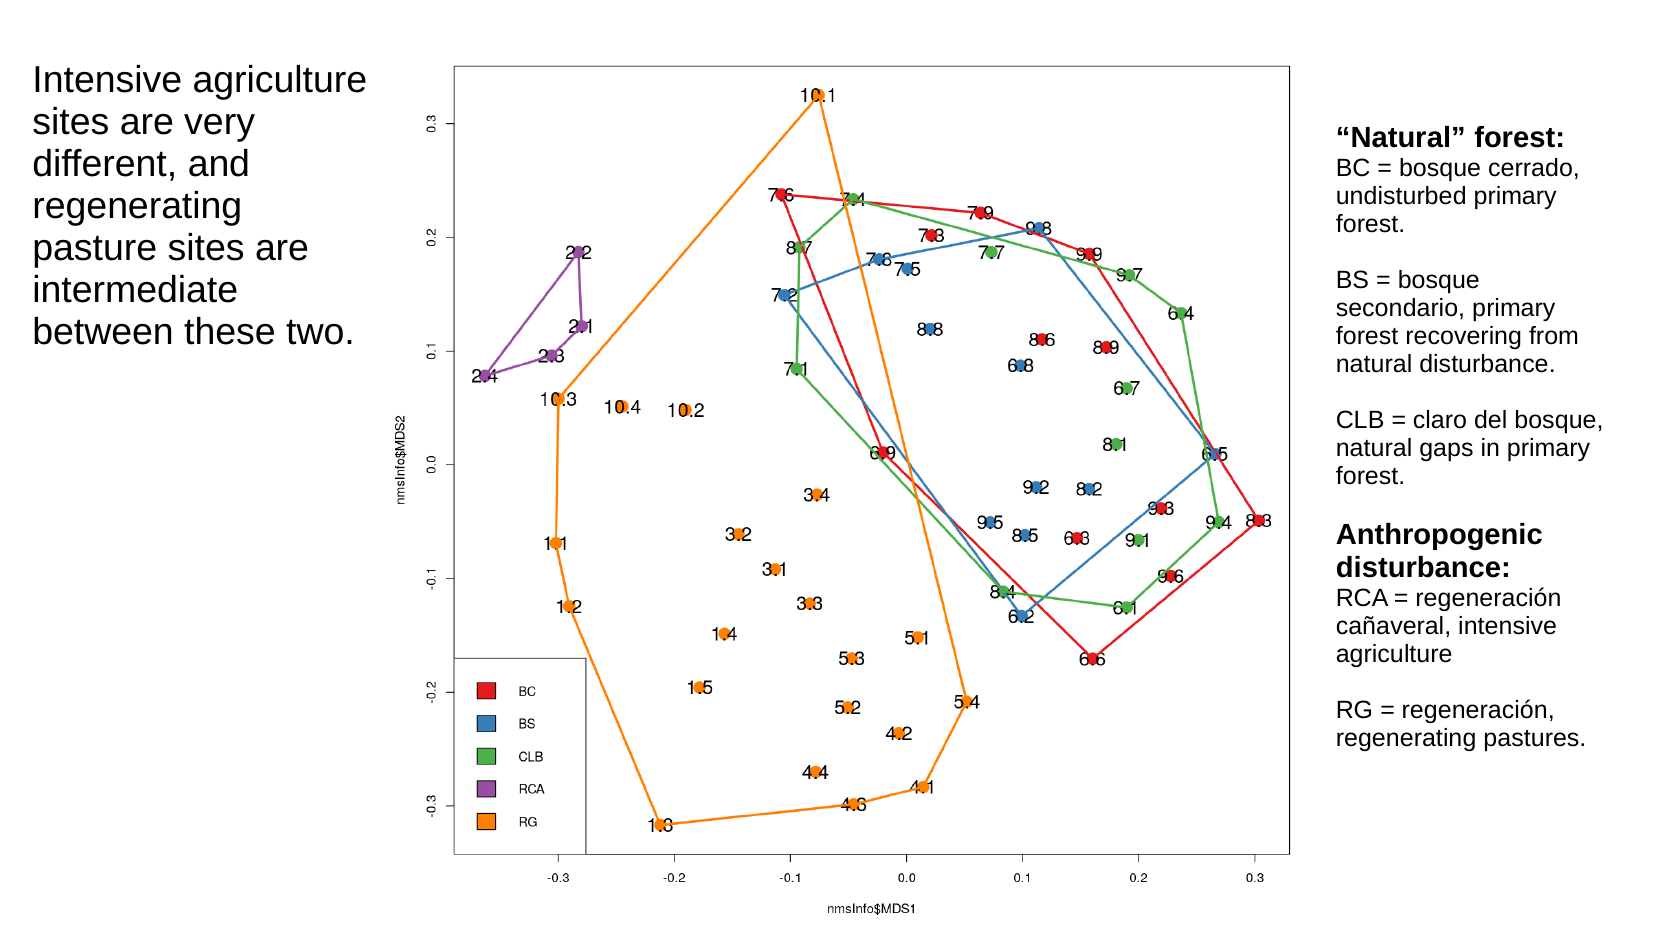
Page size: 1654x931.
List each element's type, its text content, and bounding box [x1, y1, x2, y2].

picture [390, 2, 1322, 931]
text_box Intensive agriculture sites are very different, and regenerating pasture sites are intermediate between these two. [17, 51, 390, 487]
text_box “Natural” forest: BC = bosque cerrado, undisturbed primary forest. BS = bosque secondario, primary forest recovering from natural disturbance. CLB = claro del bosque, natural gaps in primary forest. Anthropogenic disturbance: RCA = regeneración cañaveral, intensive agriculture RG = regeneración, regenerating pastures. [1321, 113, 1623, 759]
